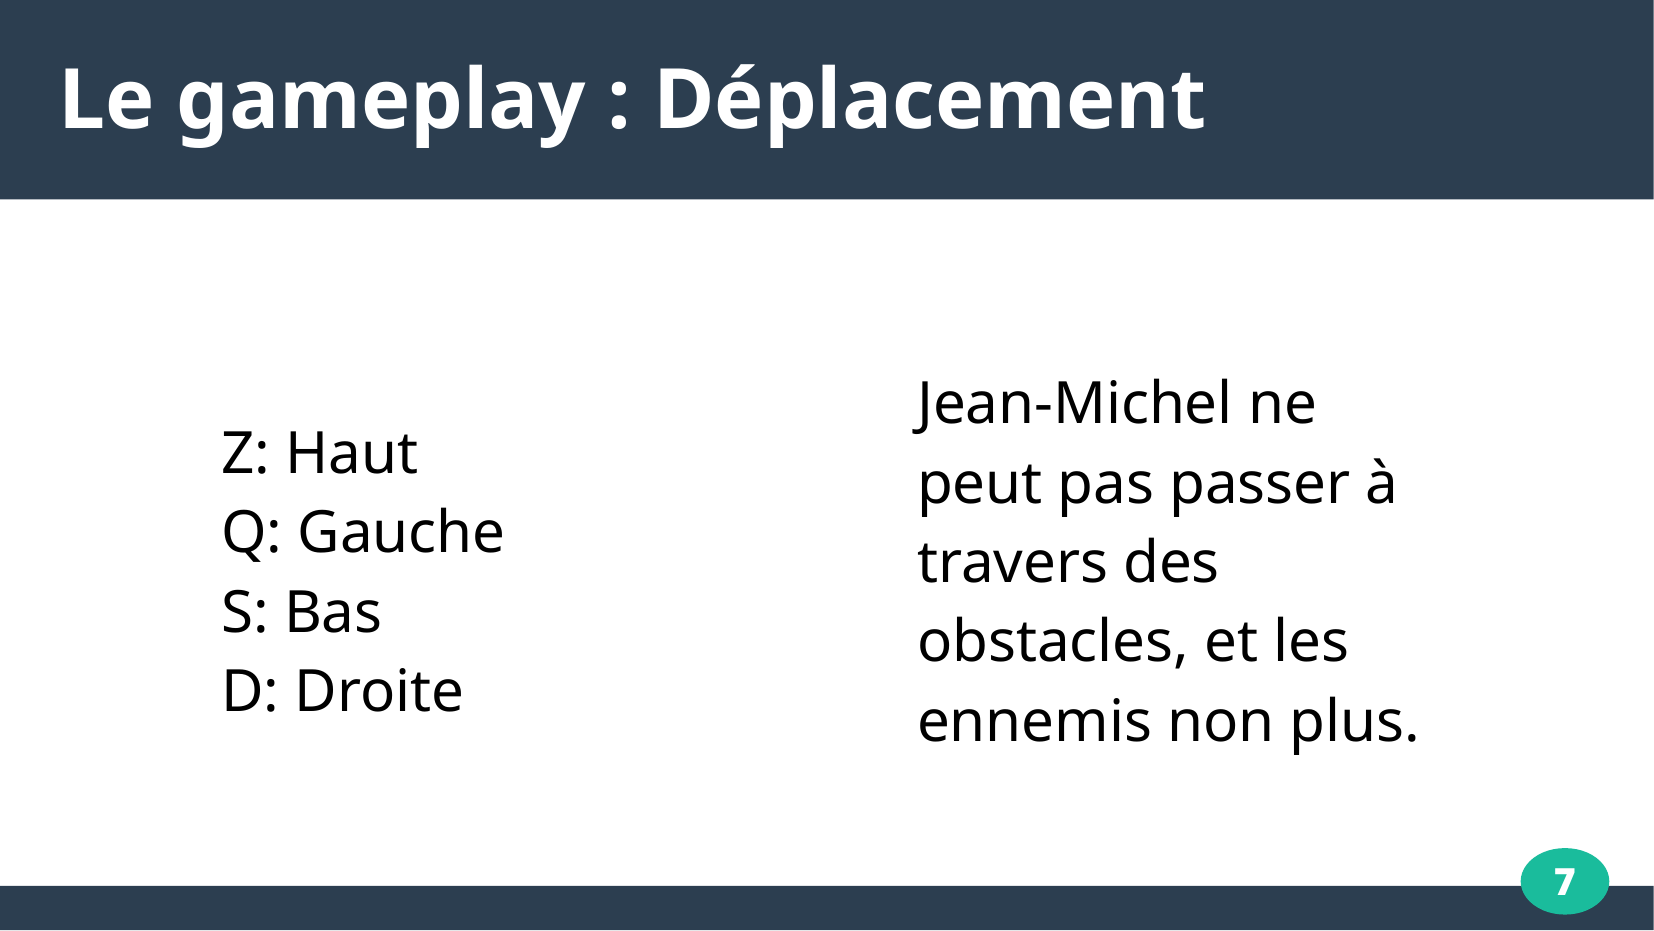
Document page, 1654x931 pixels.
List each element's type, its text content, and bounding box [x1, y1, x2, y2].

text_box Z: Haut Q: Gauche S: Bas D: Droite [206, 324, 562, 732]
subtitle Le gameplay : Déplacement [59, 37, 1595, 155]
text_box Jean-Michel ne peut pas passer à travers des obstacles, et les ennemis non plus. [902, 354, 1447, 761]
